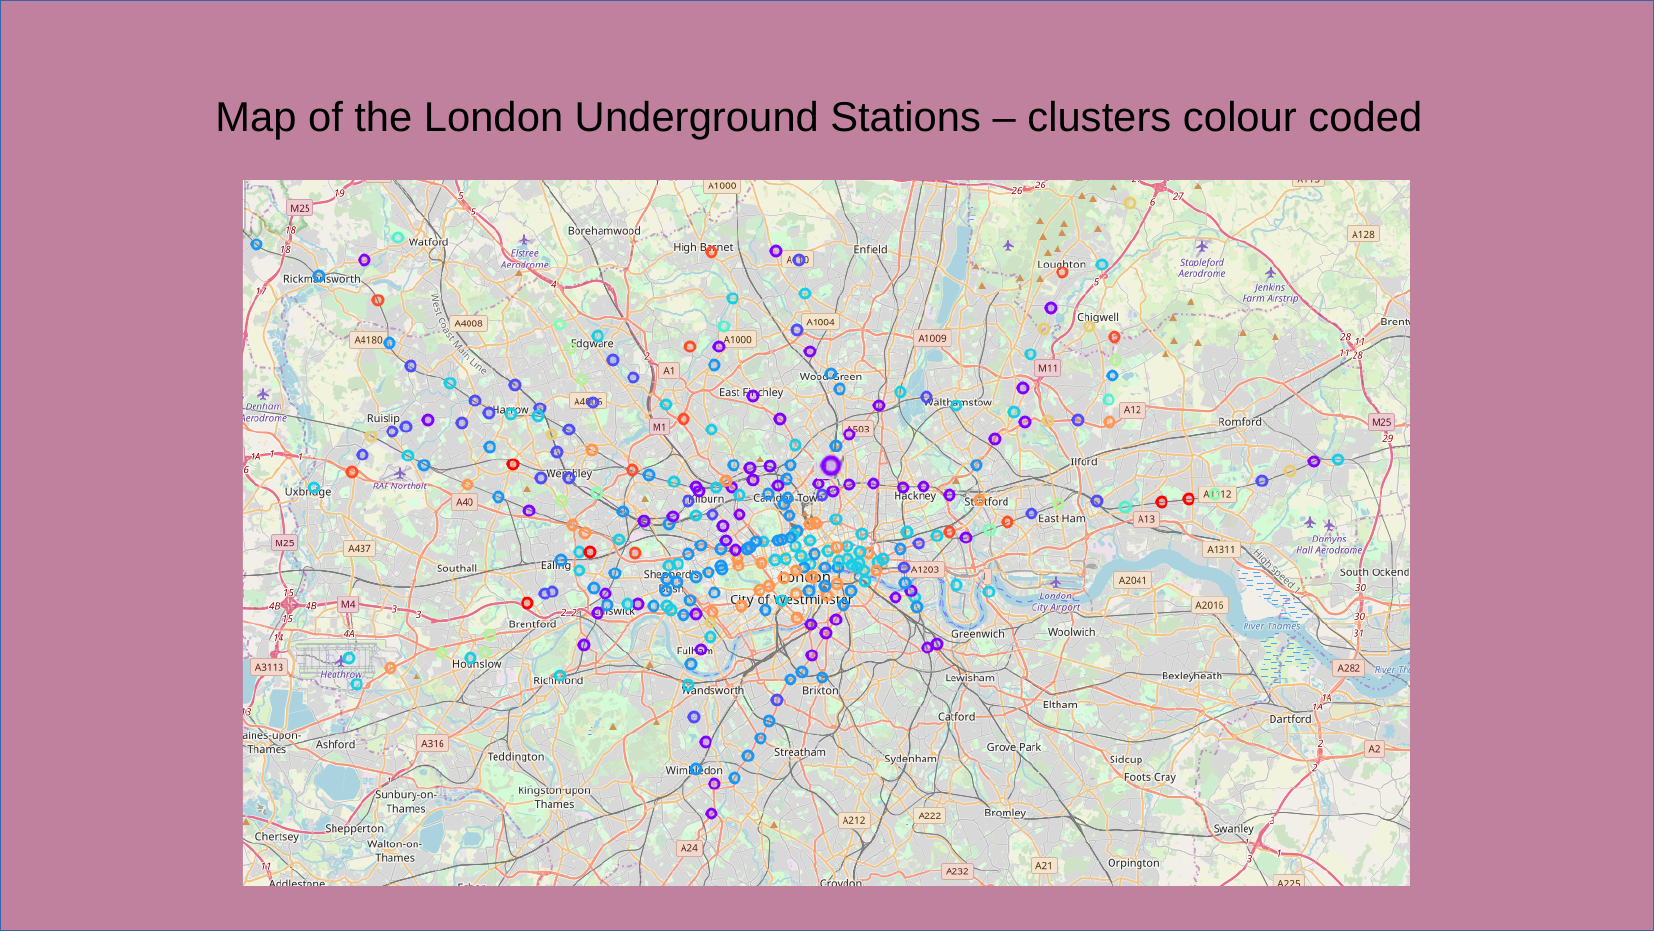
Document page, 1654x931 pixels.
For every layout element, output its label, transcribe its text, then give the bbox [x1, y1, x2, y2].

text_box [0, 0, 1654, 931]
picture [242, 180, 1411, 886]
title Map of the London Underground Stations – clusters colour coded [75, 39, 1564, 196]
